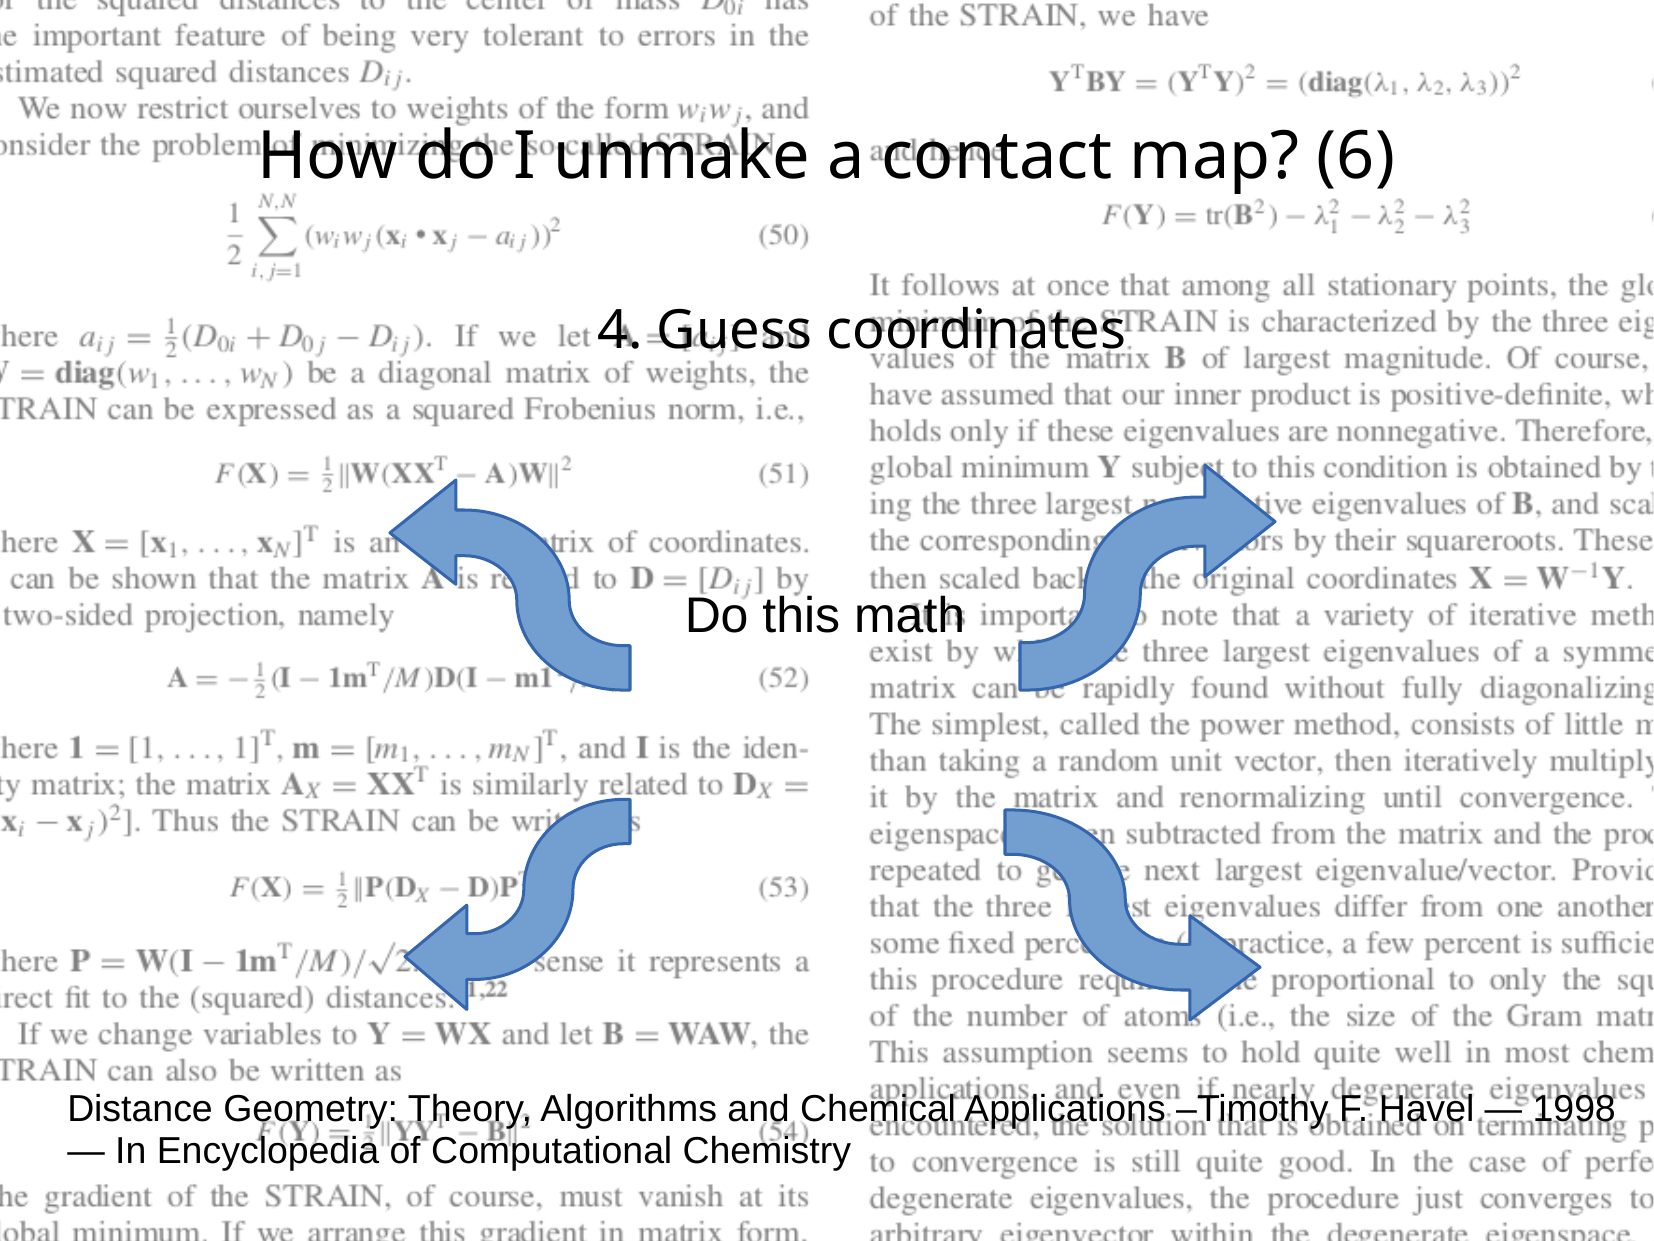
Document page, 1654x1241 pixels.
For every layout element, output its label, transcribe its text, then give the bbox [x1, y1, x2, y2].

text_box [1005, 809, 1261, 1021]
list 4. Guess coordinates [82, 290, 1571, 1010]
text_box [389, 480, 631, 691]
text_box [1020, 465, 1276, 691]
text_box Distance Geometry: Theory, Algorithms and Chemical Applications –Timothy F. Havel — 1998 — In Encyclopedia of Computational Chemistry [52, 1080, 1654, 1216]
text_box [404, 799, 631, 1010]
title How do I unmake a contact map? (6) [82, 49, 1571, 257]
picture [0, 0, 1654, 1241]
